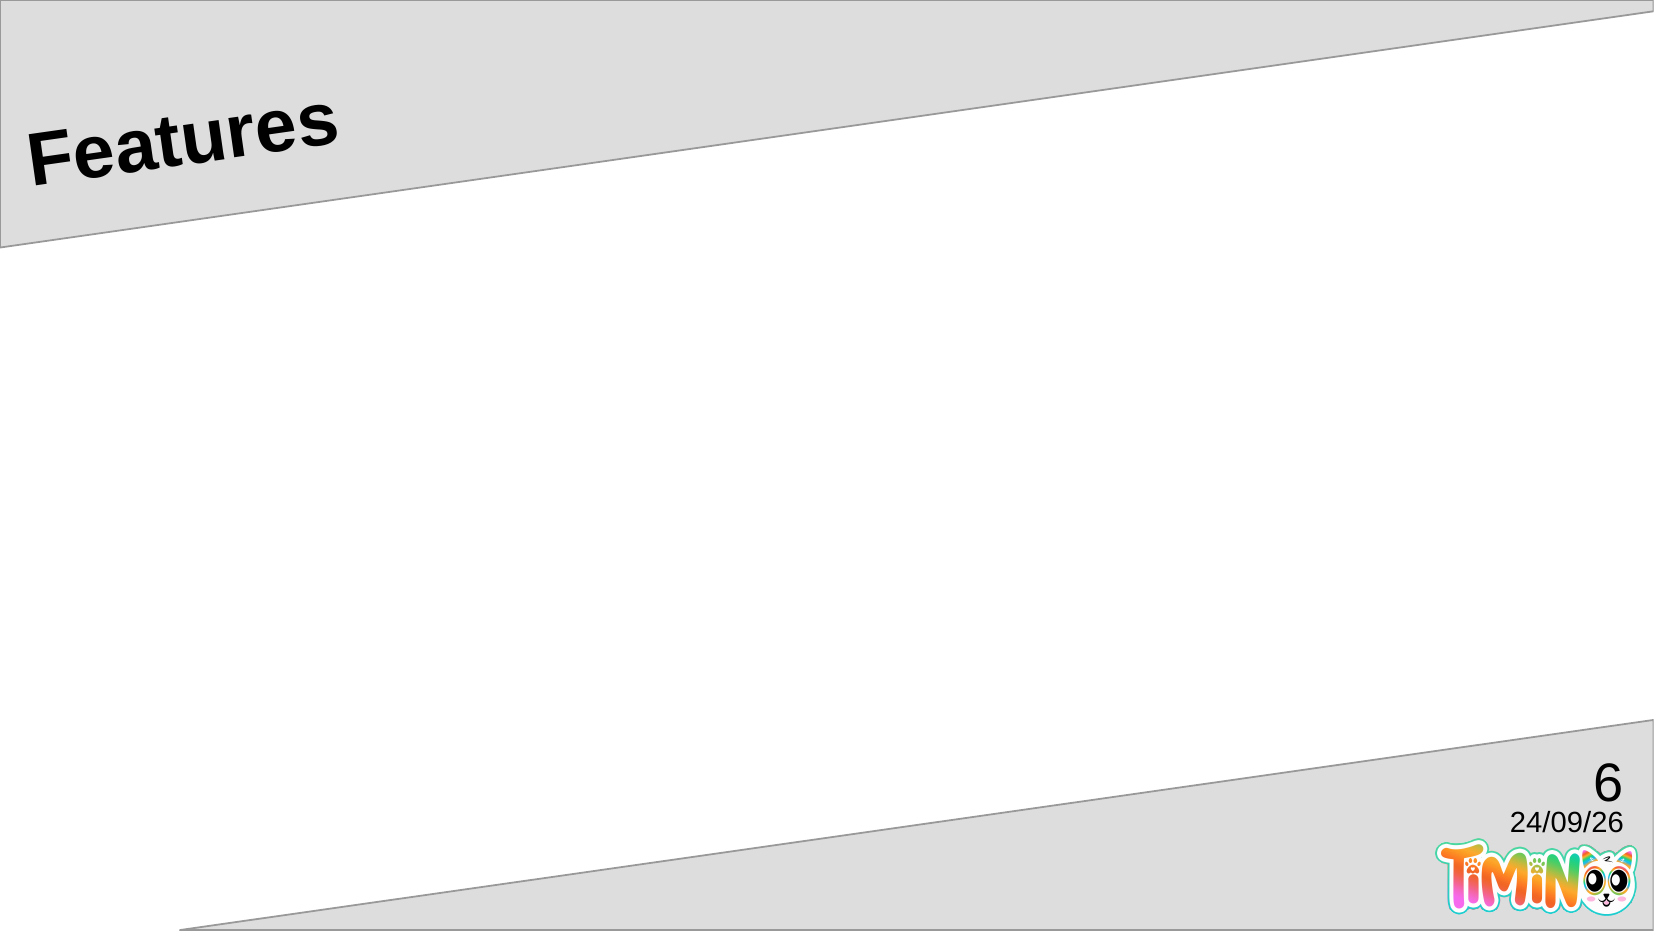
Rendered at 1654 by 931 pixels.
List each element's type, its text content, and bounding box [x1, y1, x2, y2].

picture [1435, 838, 1638, 916]
title Features [16, 0, 1501, 239]
